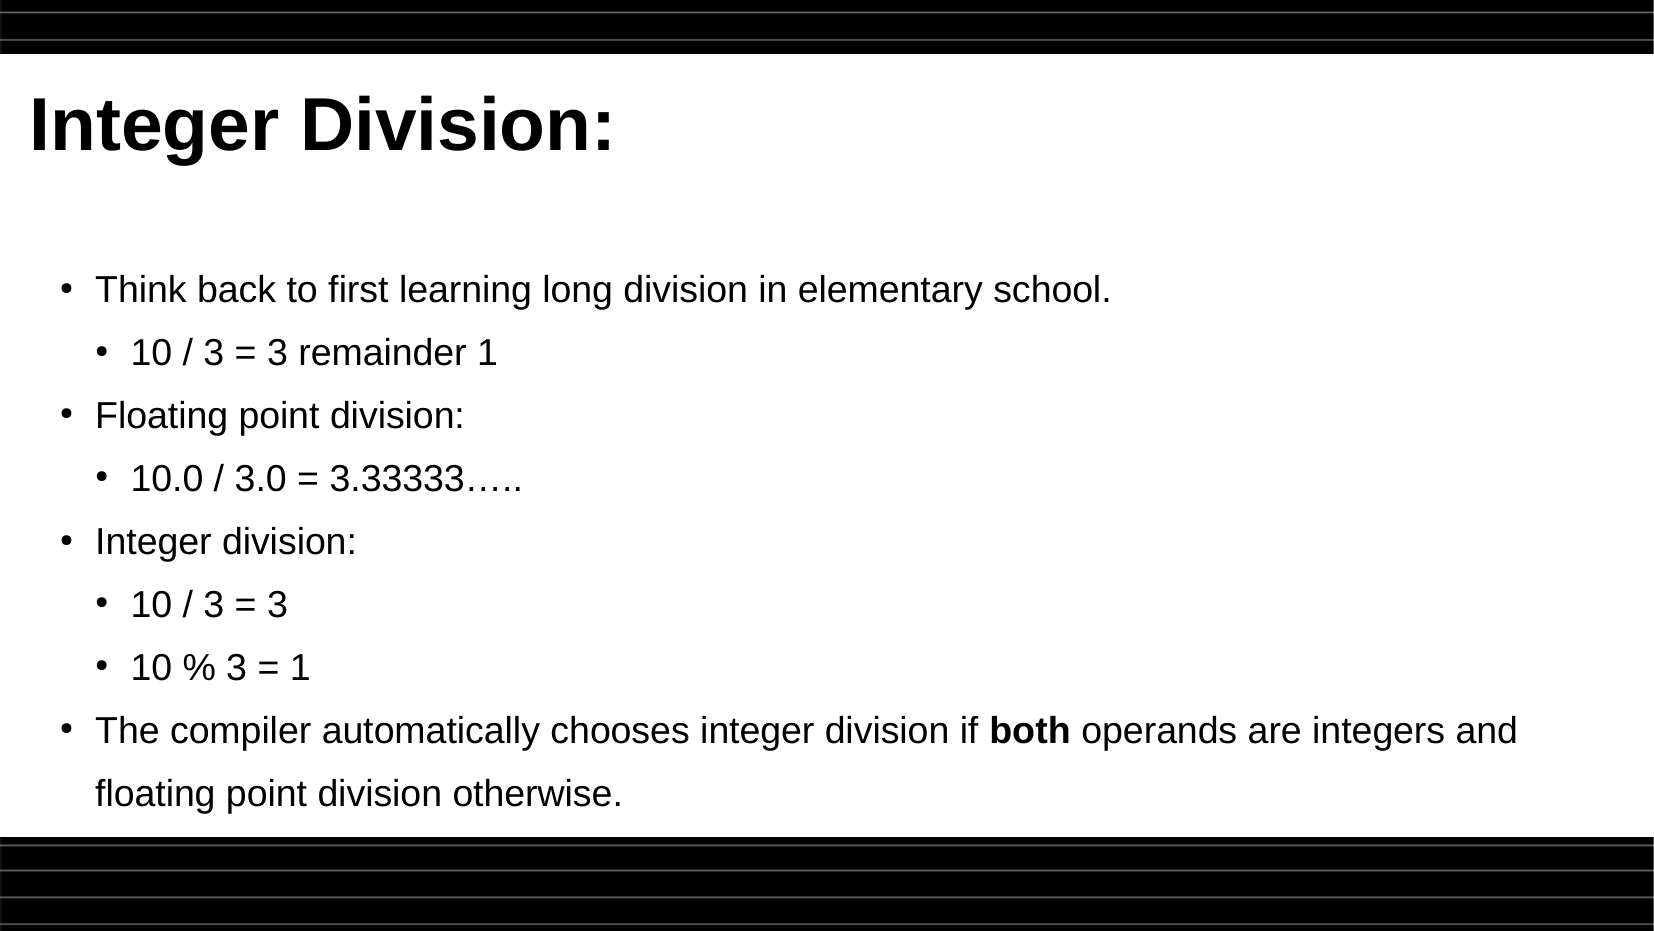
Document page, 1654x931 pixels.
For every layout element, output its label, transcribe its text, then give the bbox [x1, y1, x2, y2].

text_box Think back to first learning long division in elementary school. 10 / 3 = 3 remainder 1 Floating point division: 10.0 / 3.0 = 3.33333….. Integer division: 10 / 3 = 3 10 % 3 = 1 The compiler automatically chooses integer division if both operands are integers and floating point division otherwise. [45, 240, 1621, 822]
picture [0, 837, 1654, 931]
picture [0, 0, 1654, 54]
text_box Integer Division: [15, 75, 1591, 174]
